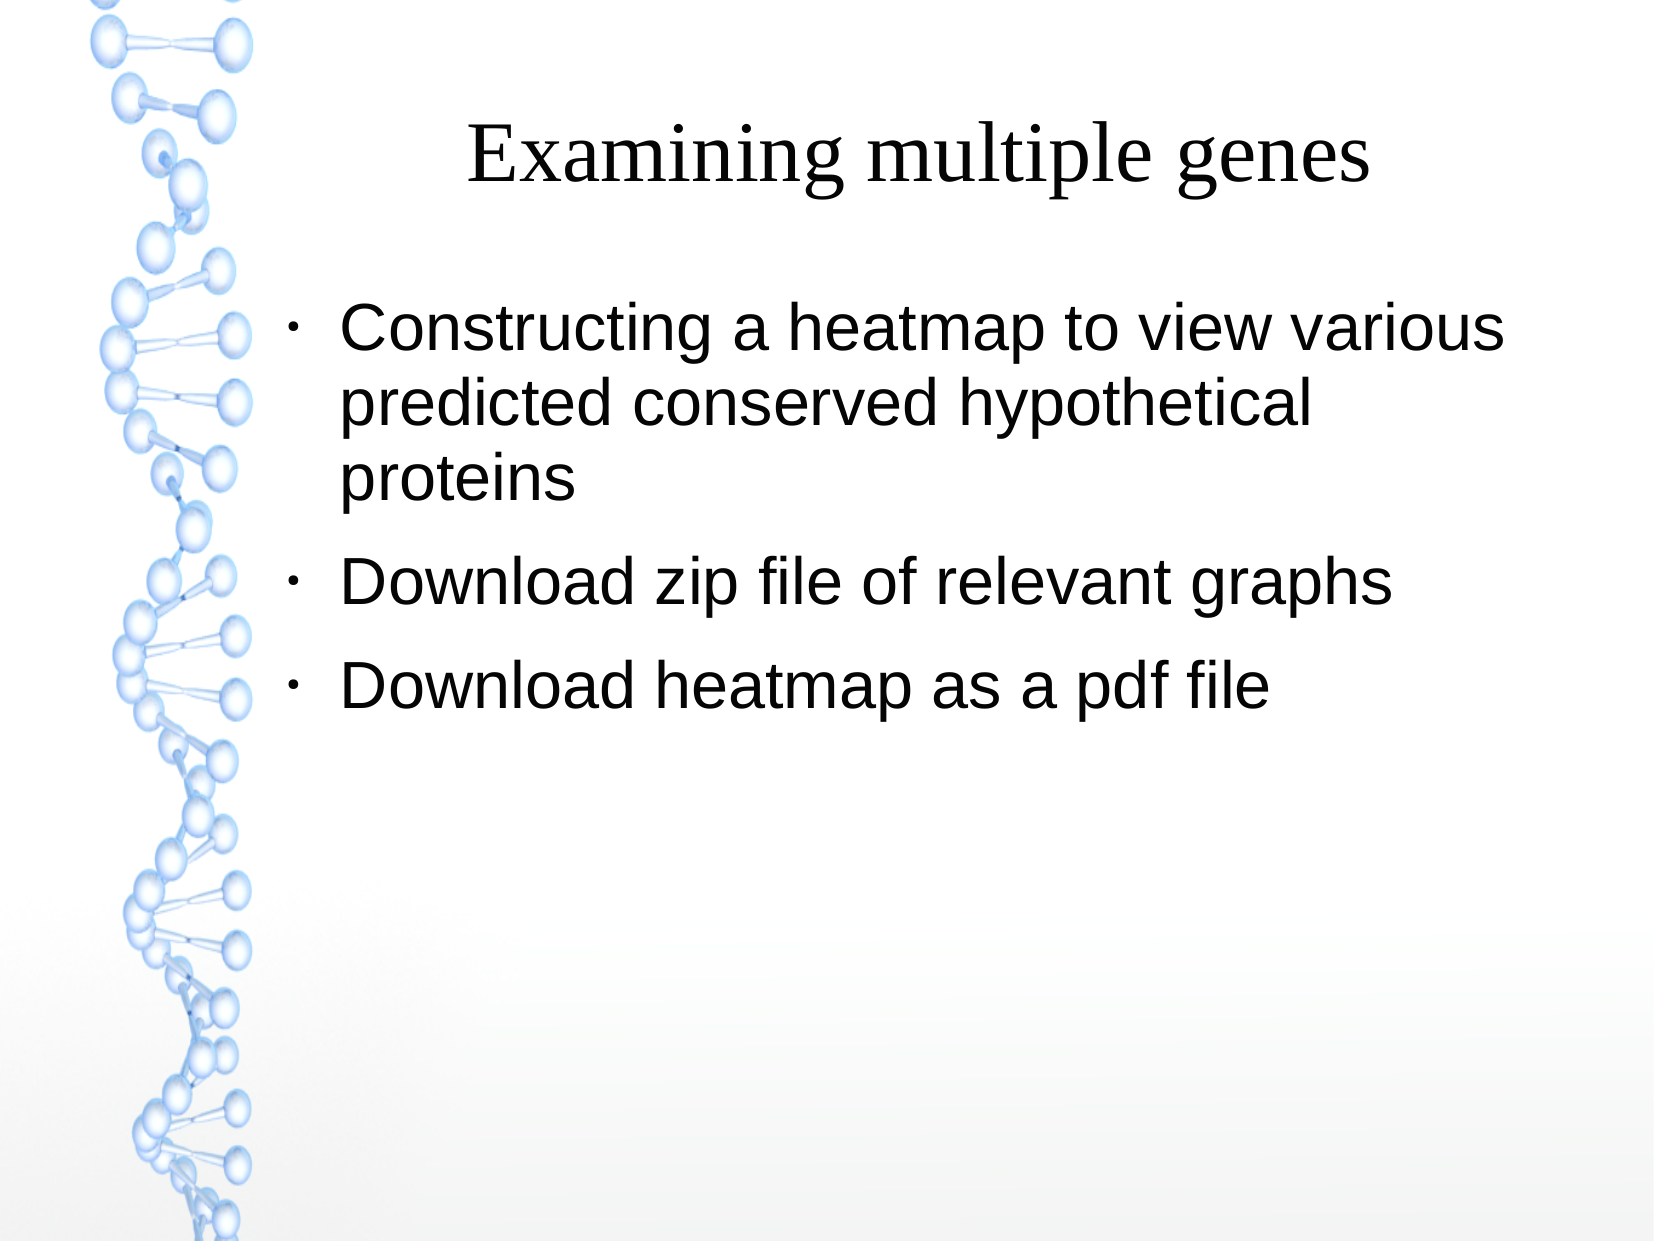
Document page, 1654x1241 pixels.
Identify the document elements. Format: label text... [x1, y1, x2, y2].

list Constructing a heatmap to view various predicted conserved hypothetical proteins Download zip file of relevant graphs Download heatmap as a pdf file [269, 290, 1538, 1010]
title Examining multiple genes [269, 49, 1571, 257]
picture [0, 0, 1654, 1241]
